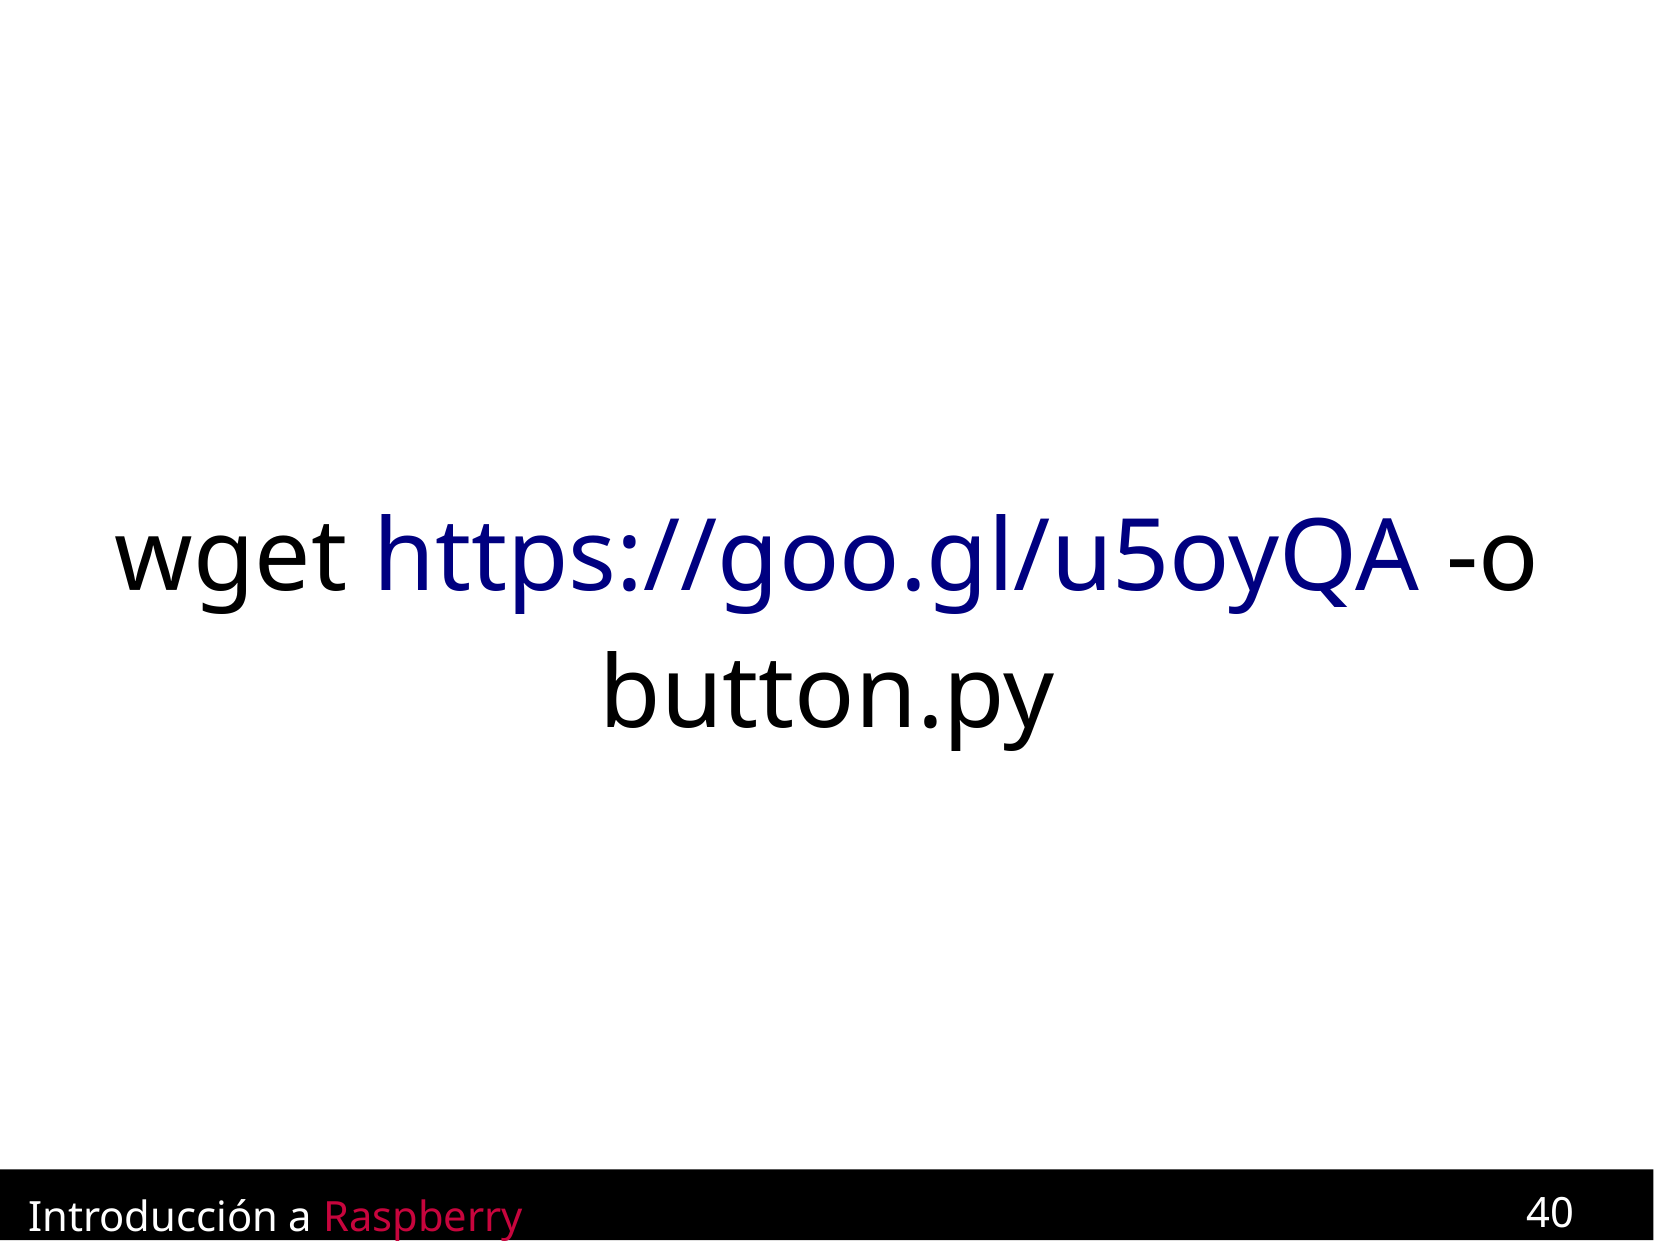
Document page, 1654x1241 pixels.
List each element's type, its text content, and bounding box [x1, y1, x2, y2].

title wget https://goo.gl/u5oyQA -o button.py [82, 510, 1572, 730]
text_box Introducción a Raspberry Pi [13, 1179, 556, 1241]
text_box [0, 0, 1654, 1241]
text_box <number> [1521, 1175, 1654, 1241]
